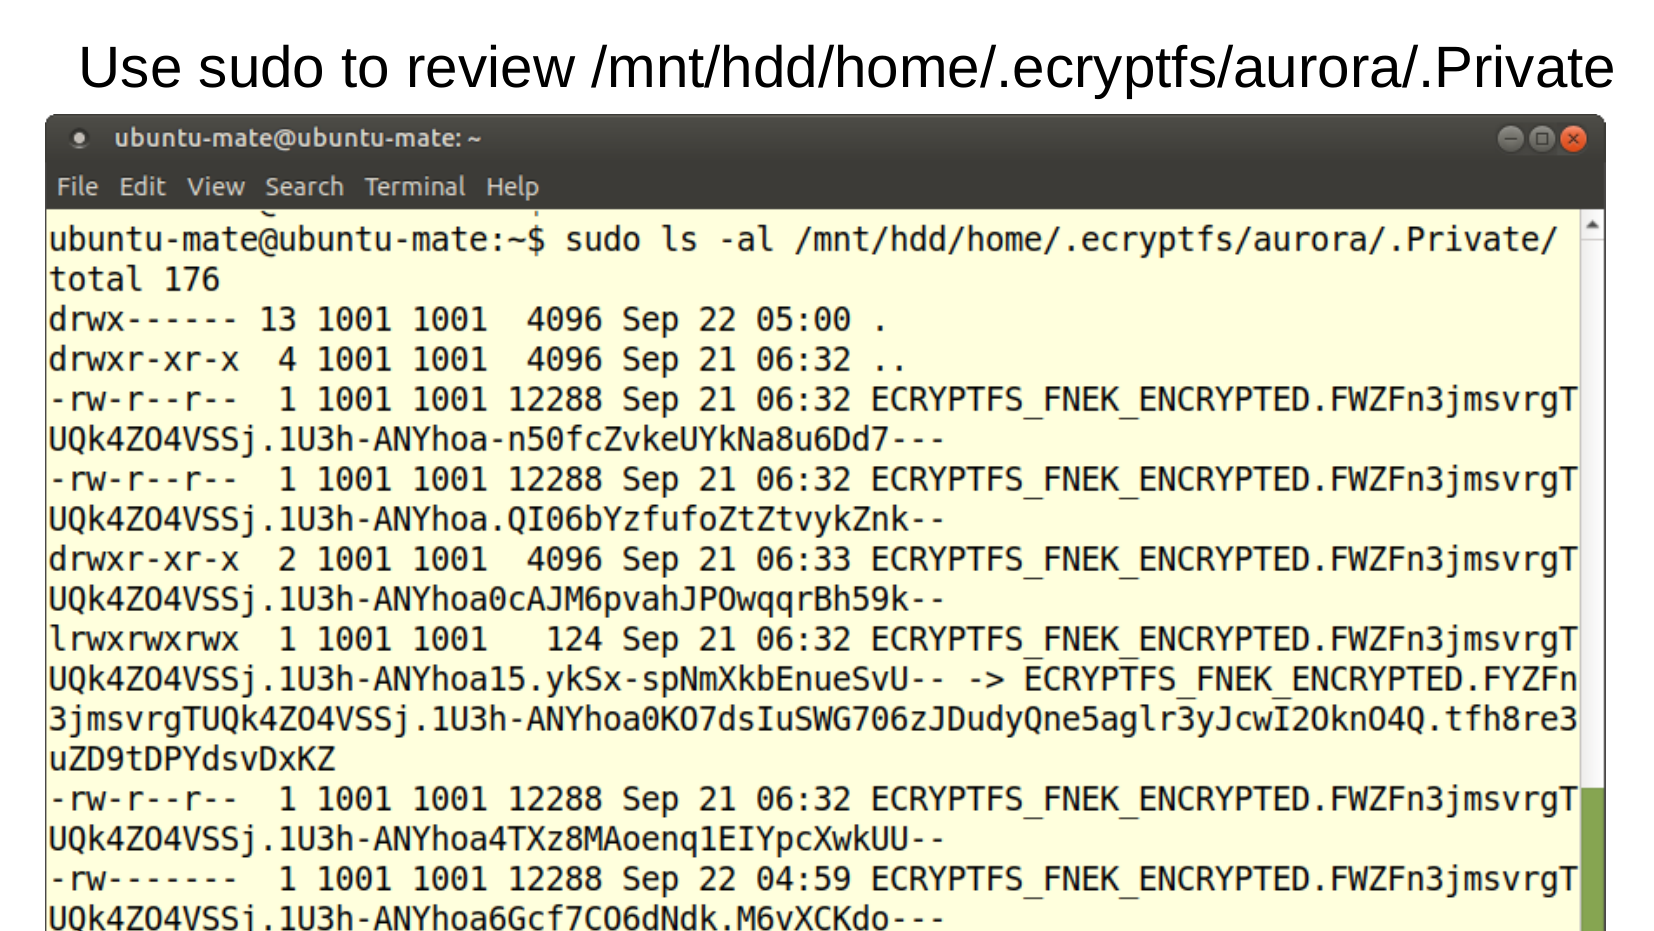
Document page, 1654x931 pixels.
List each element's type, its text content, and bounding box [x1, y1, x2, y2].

picture [45, 114, 1606, 931]
title Use sudo to review /mnt/hdd/home/.ecryptfs/aurora/.Private [35, 21, 1626, 115]
